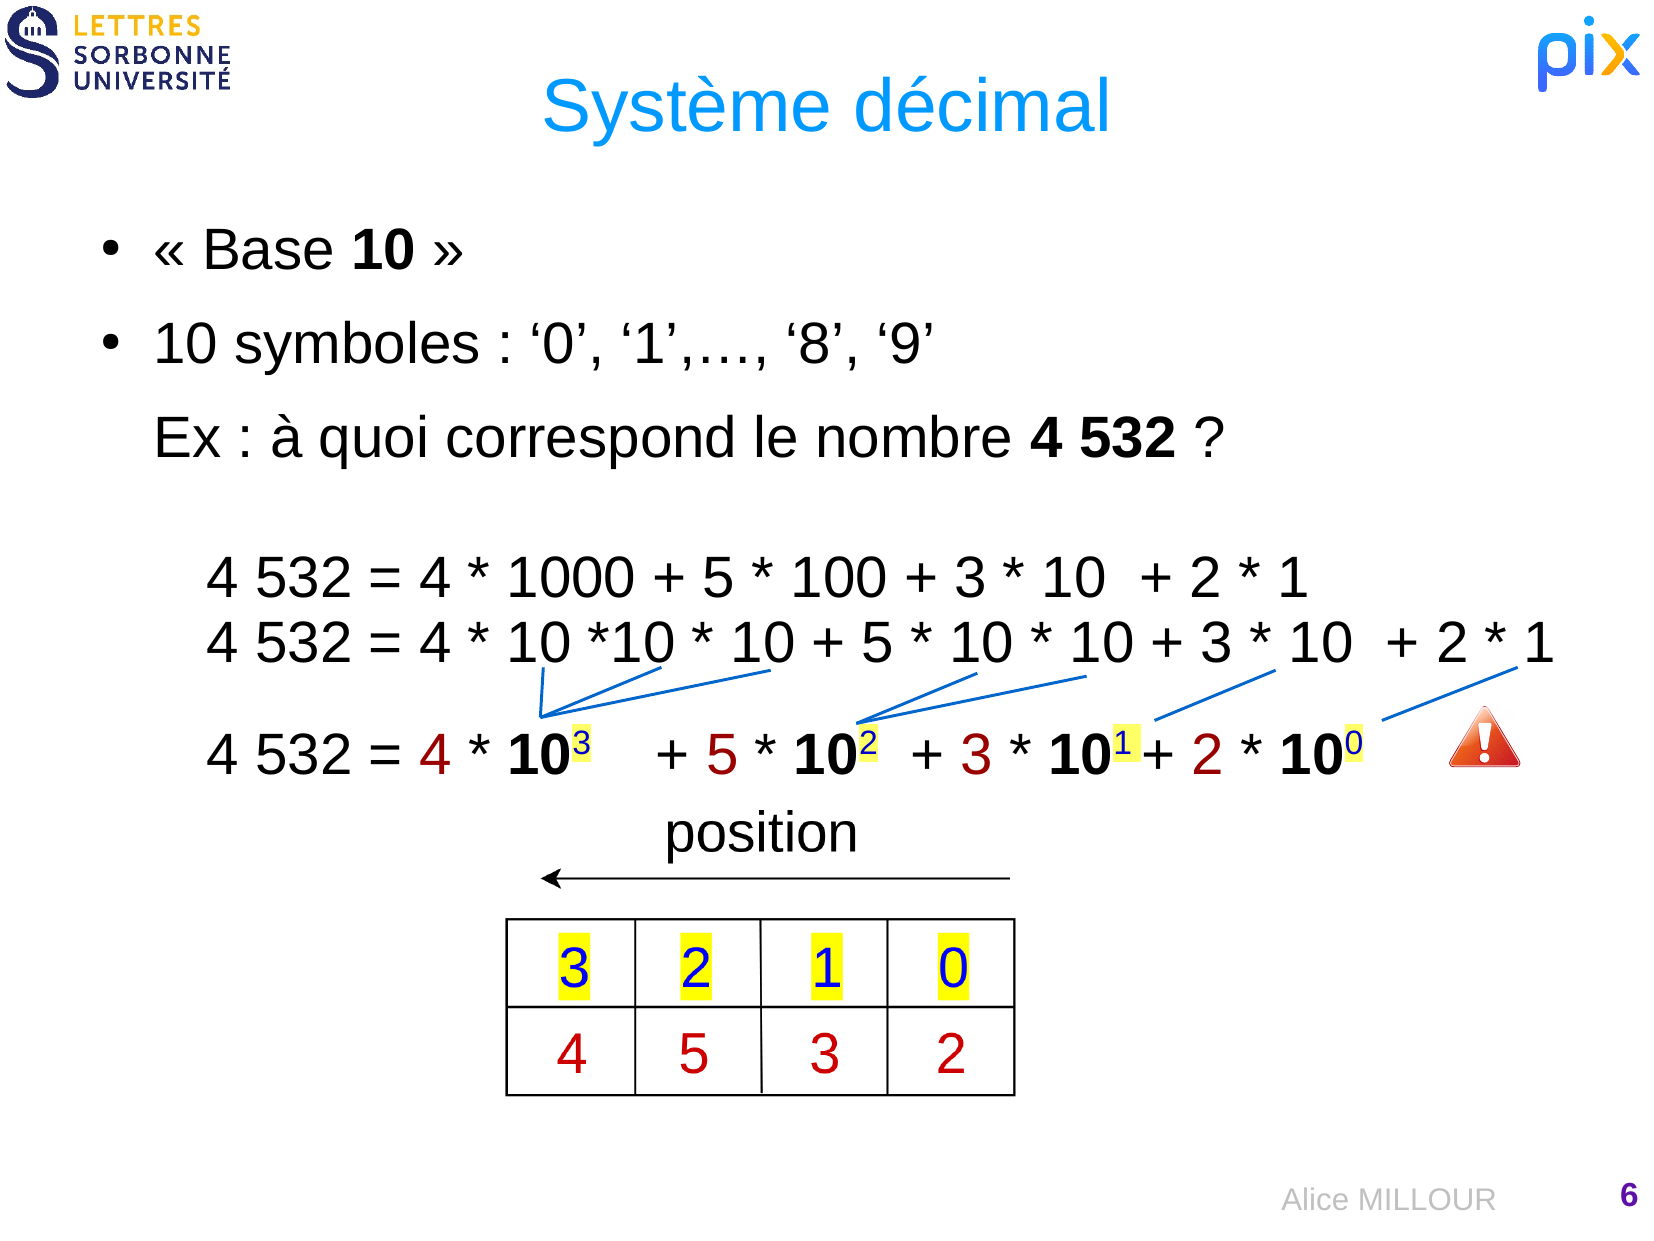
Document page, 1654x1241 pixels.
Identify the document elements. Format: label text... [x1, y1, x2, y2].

text_box 4 532 = 4 * 10 *10 * 10 + 5 * 10 * 10 + 3 * 10 + 2 * 1 [191, 602, 1583, 748]
picture [503, 806, 1019, 1105]
picture [5, 6, 82, 98]
text_box 4 532 = 4 * 103 + 5 * 102 + 3 * 101 + 2 * 100 [191, 748, 1398, 932]
list « Base 10 » 10 symboles : ‘0’, ‘1’,…, ‘8’, ‘9’ Ex : à quoi correspond le nombre 4 532 ? [82, 216, 1571, 748]
picture [1437, 690, 1533, 786]
text_box 4 532 = 4 * 1000 + 5 * 100 + 3 * 10 + 2 * 1 [191, 537, 1379, 602]
title Système décimal [82, 2, 1571, 210]
